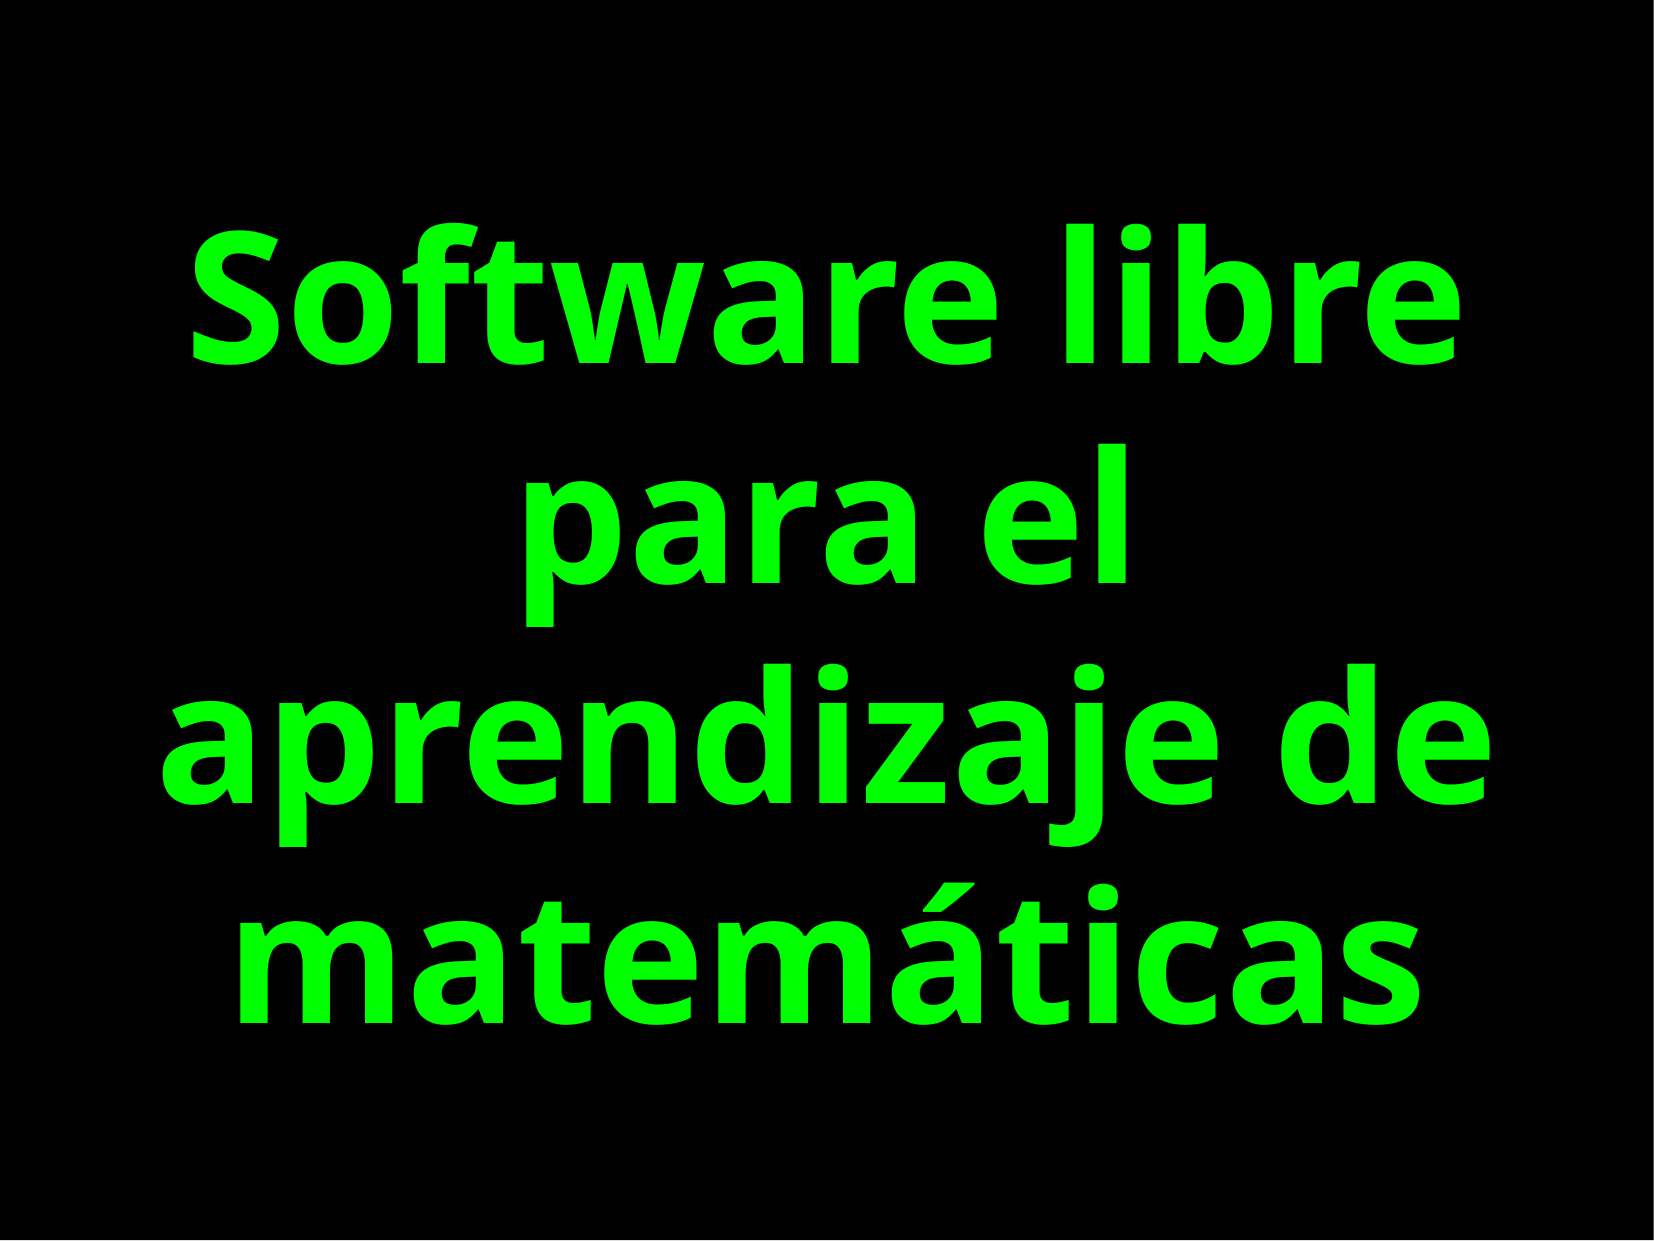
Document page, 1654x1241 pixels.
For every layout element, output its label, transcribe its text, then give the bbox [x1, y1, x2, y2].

list Software libre para el aprendizaje de matemáticas [0, 0, 1654, 1241]
